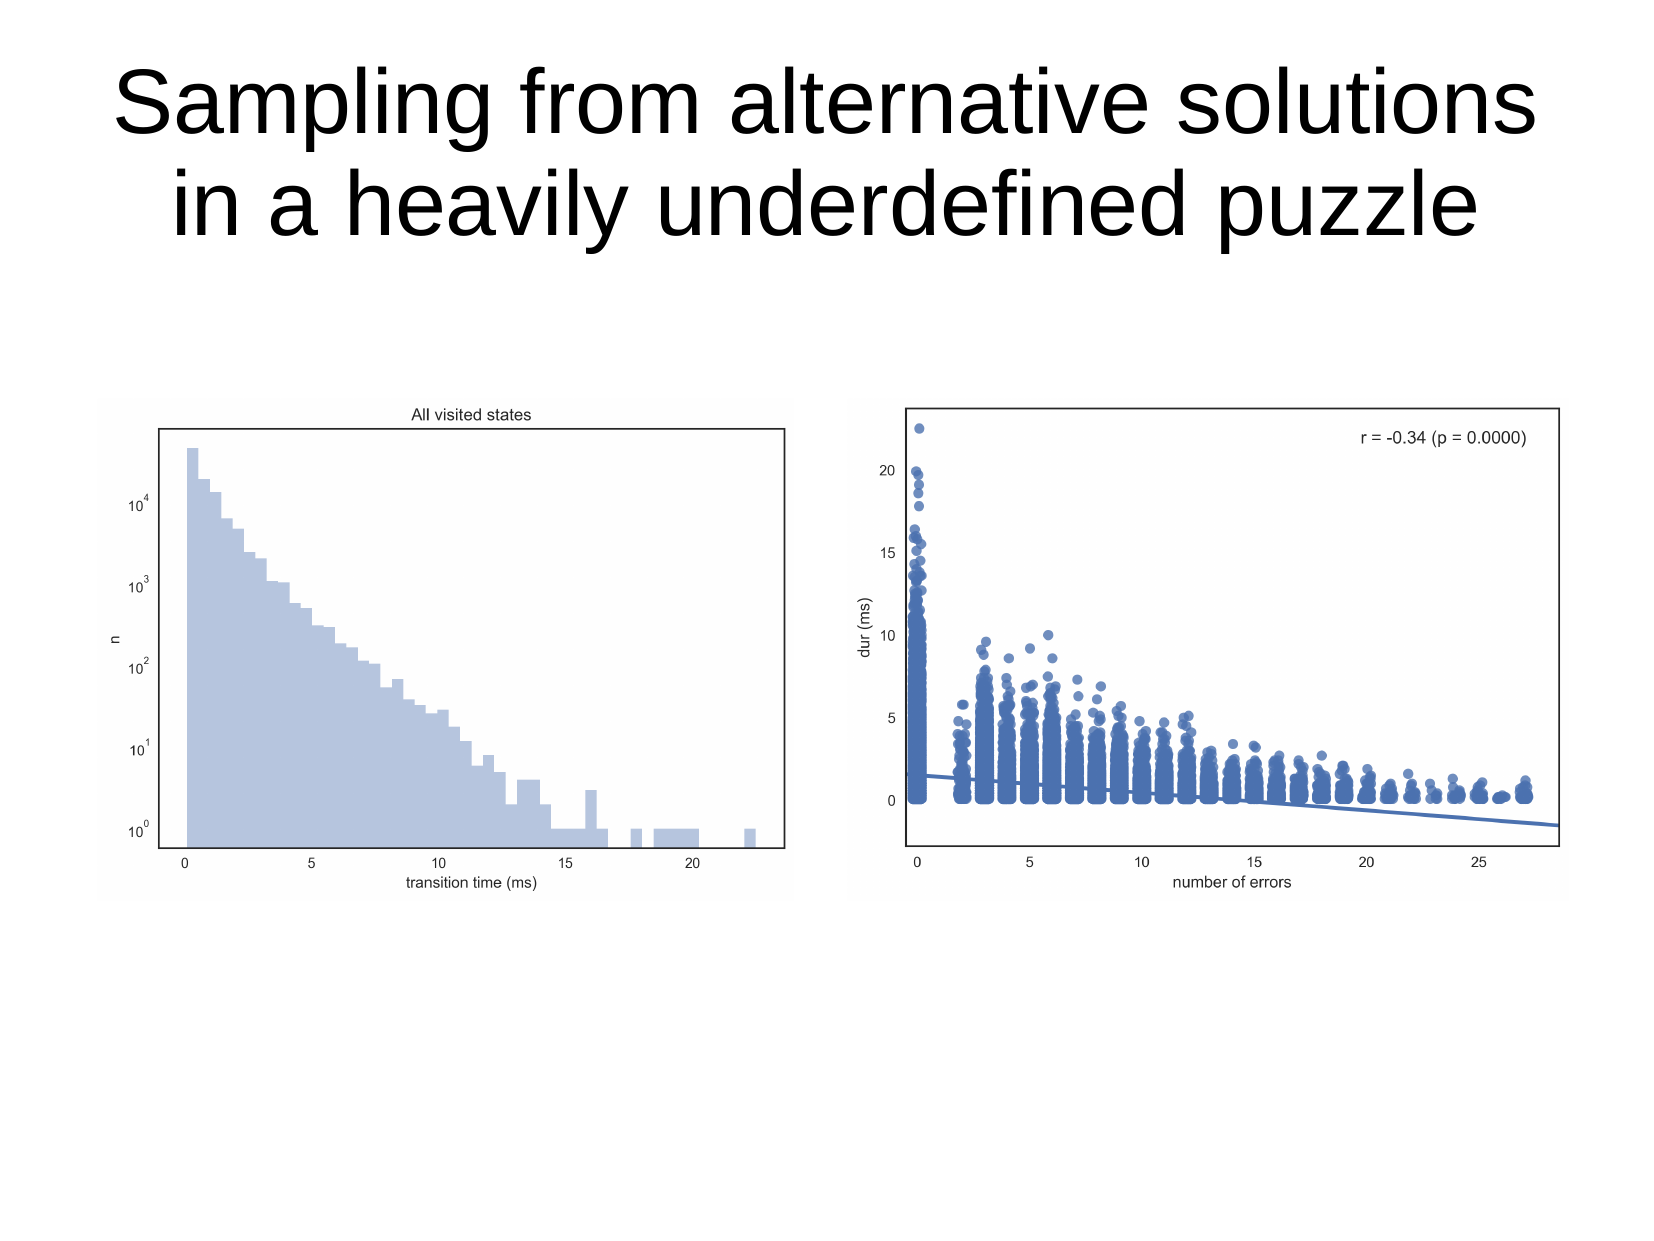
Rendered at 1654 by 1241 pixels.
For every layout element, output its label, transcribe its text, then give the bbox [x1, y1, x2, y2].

picture [847, 398, 1569, 901]
picture [97, 398, 794, 901]
title Sampling from alternative solutions in a heavily underdefined puzzle [82, 49, 1571, 257]
